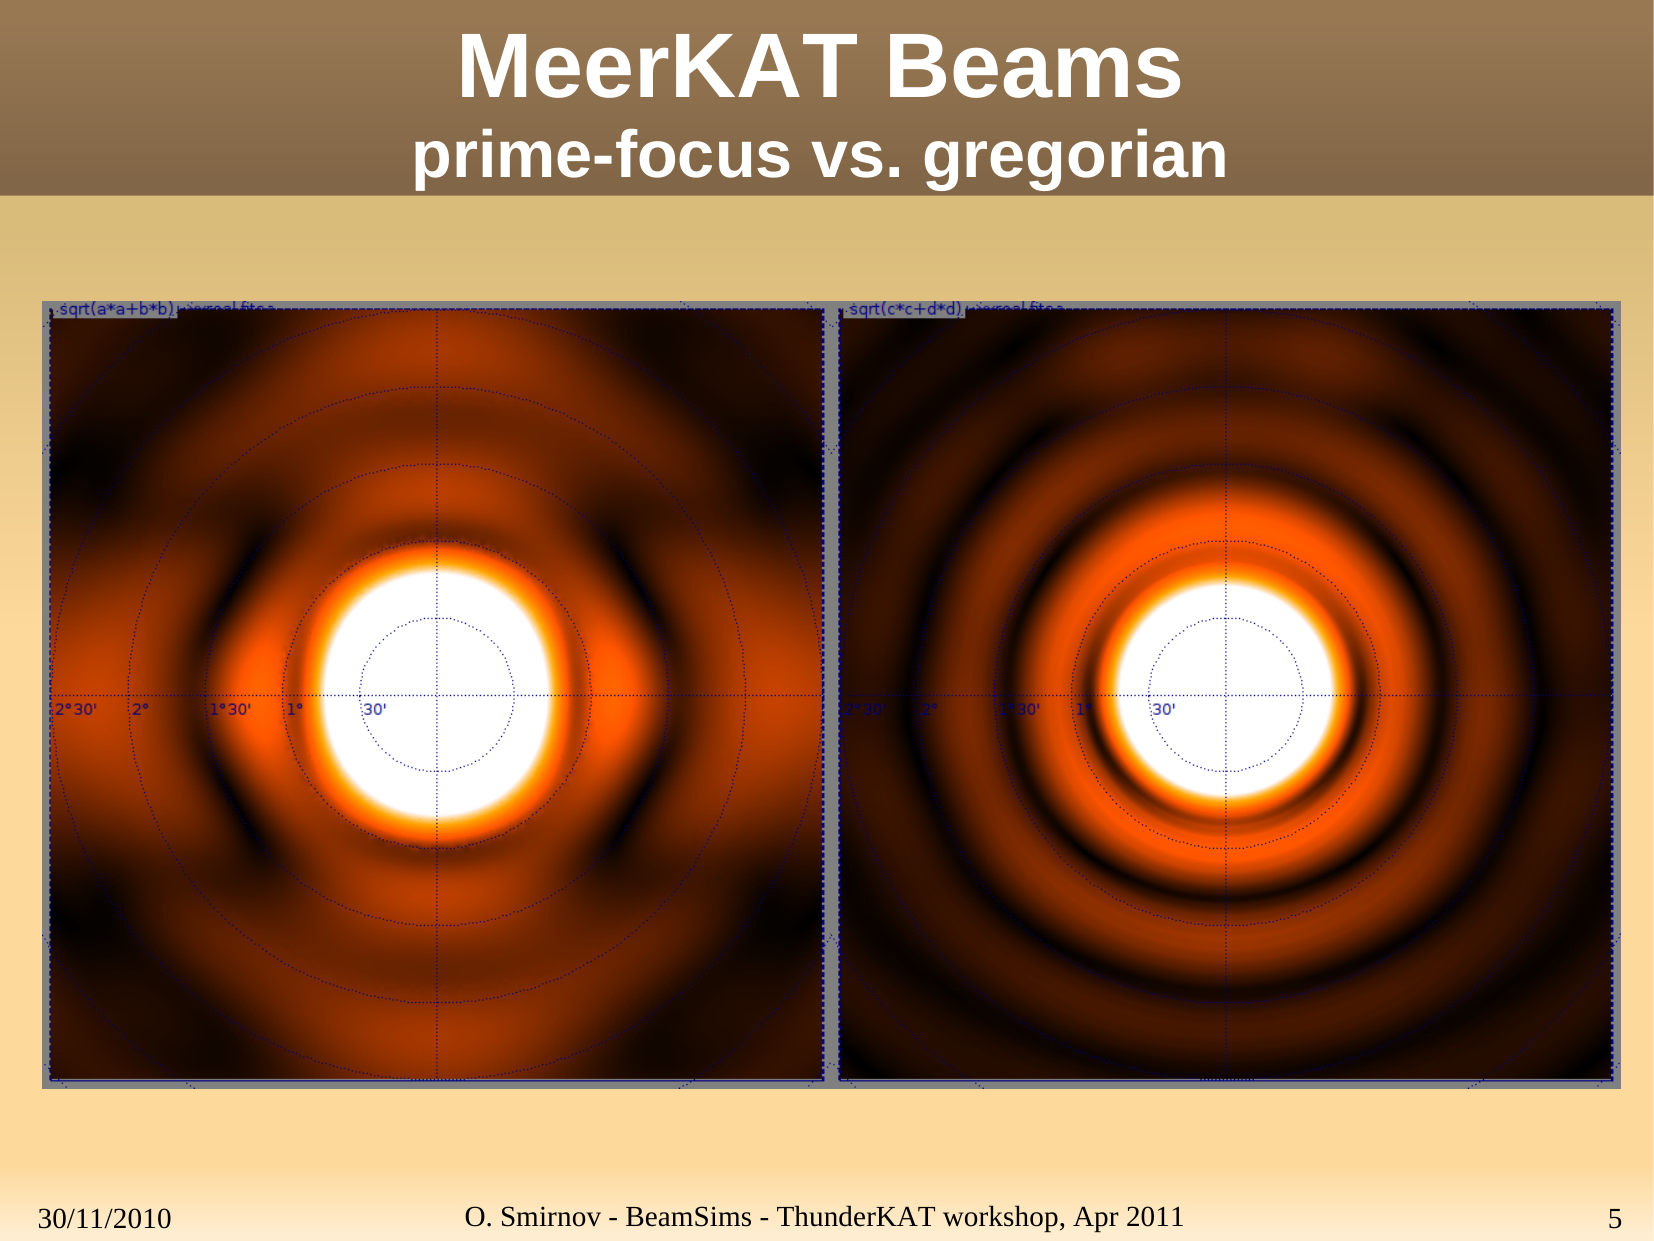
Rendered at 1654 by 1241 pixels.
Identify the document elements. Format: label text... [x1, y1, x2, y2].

title MeerKAT Beams prime-focus vs. gregorian [76, 7, 1565, 200]
picture [0, 0, 1654, 1241]
